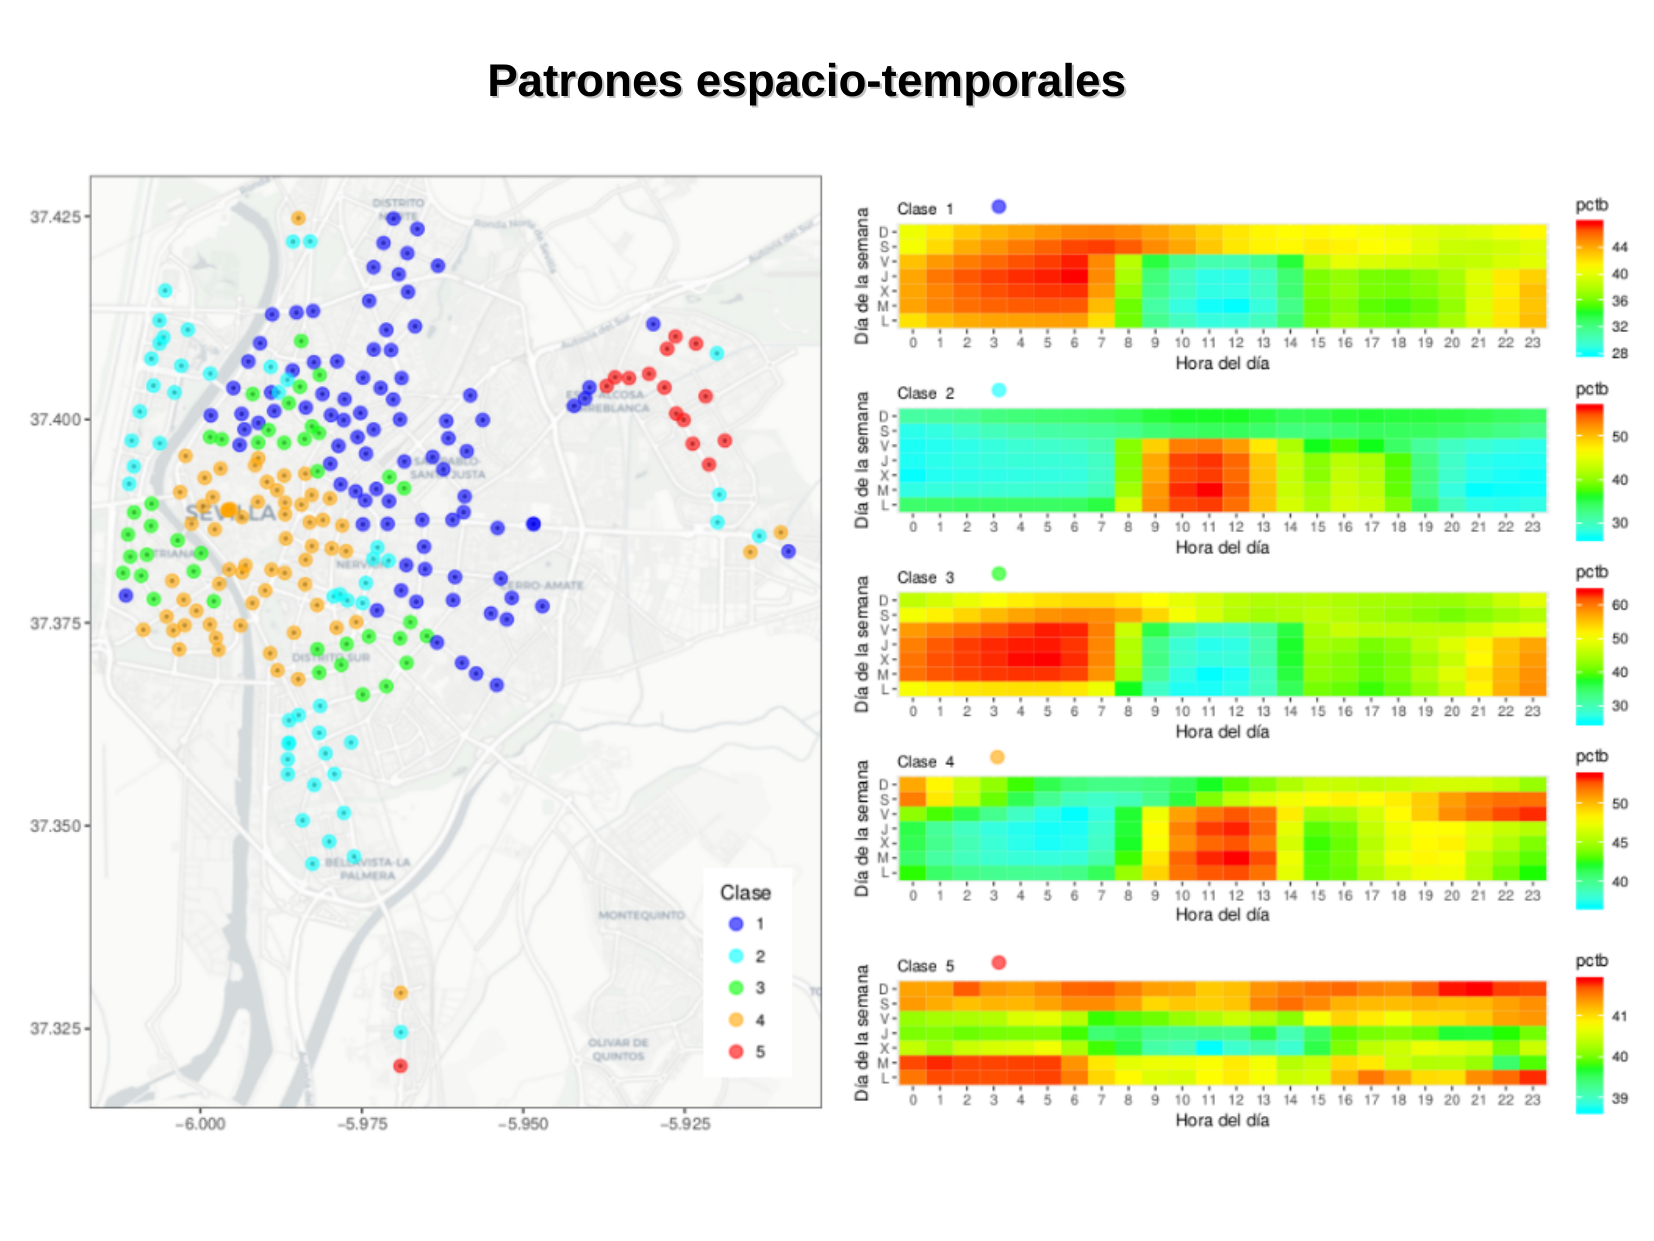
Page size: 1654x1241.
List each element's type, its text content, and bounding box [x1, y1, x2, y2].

text_box Patrones espacio-temporales [472, 47, 1276, 130]
picture [20, 160, 1645, 1140]
